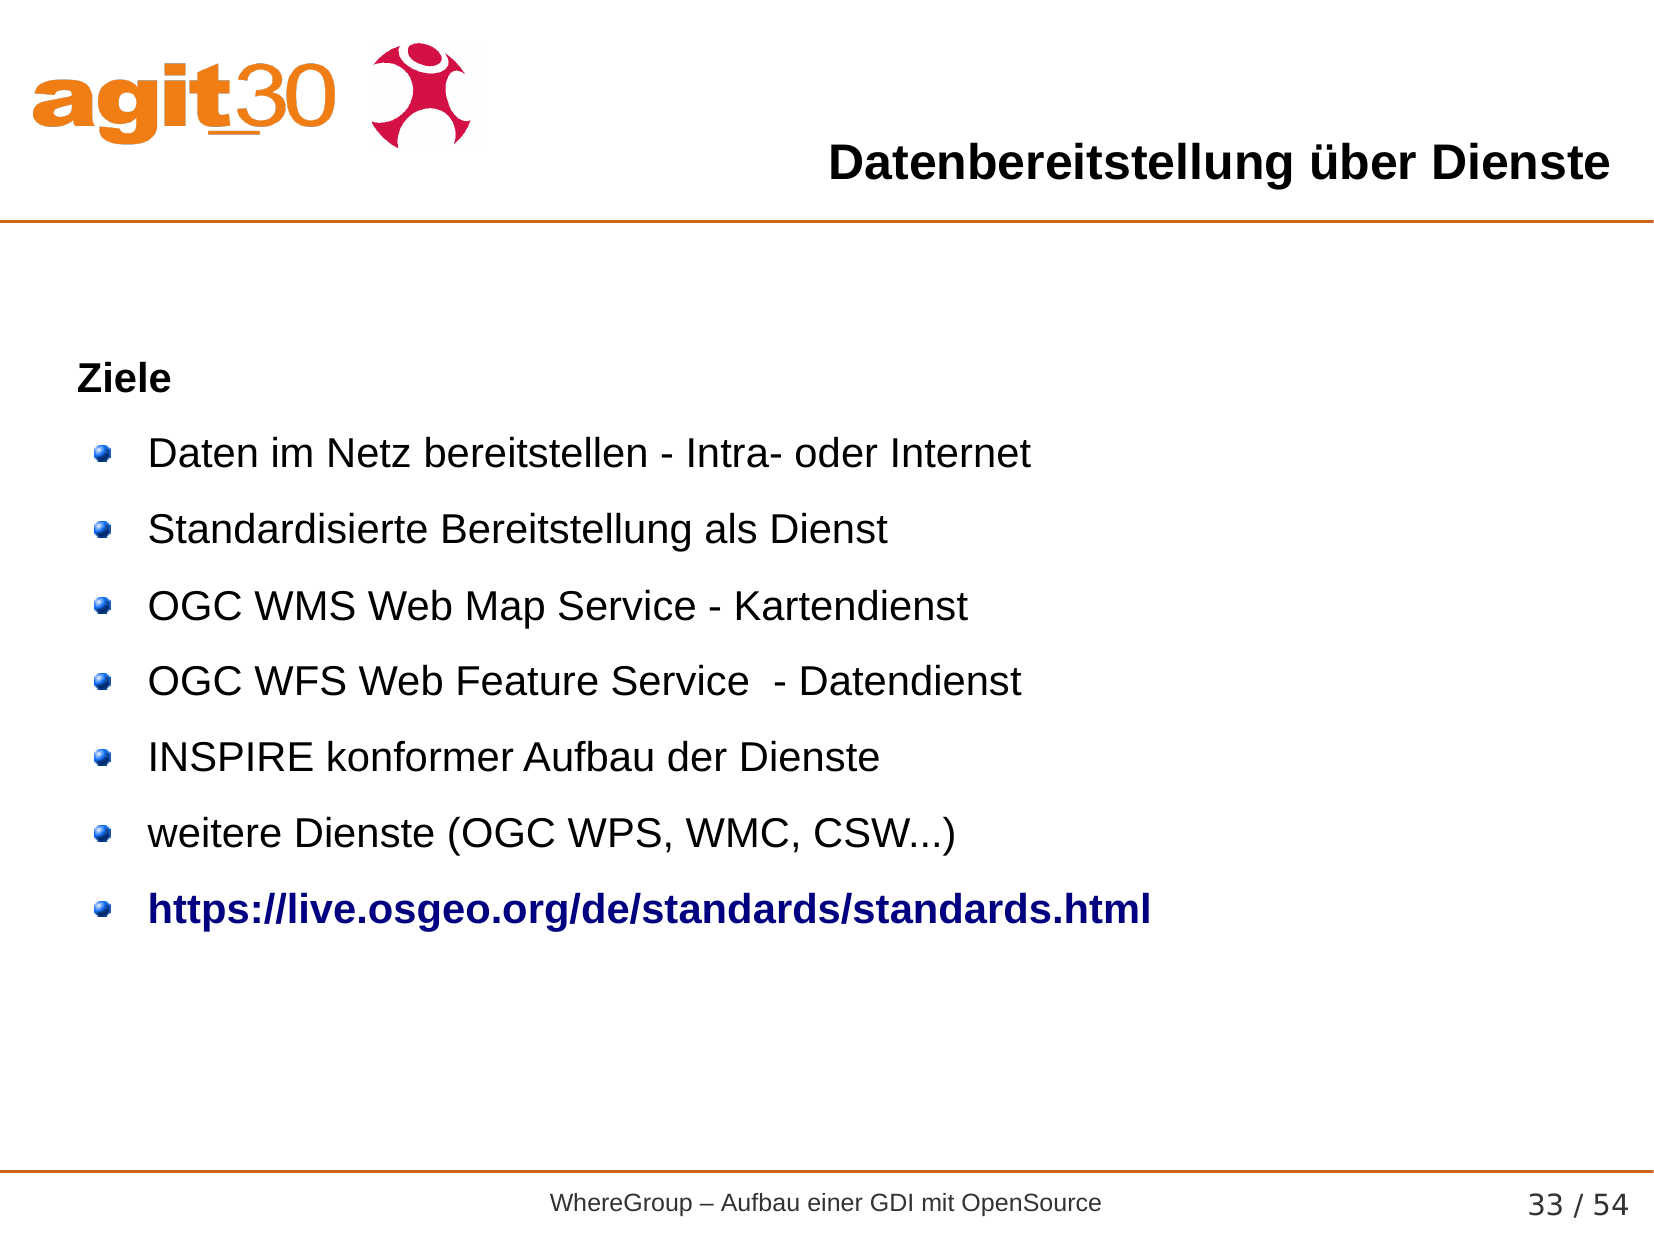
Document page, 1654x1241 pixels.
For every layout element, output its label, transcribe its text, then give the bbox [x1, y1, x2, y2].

picture [29, 58, 340, 148]
title Datenbereitstellung über Dienste [224, 118, 1613, 207]
list Ziele Daten im Netz bereitstellen - Intra- oder Internet Standardisierte Bereitstellung als Dienst OGC WMS Web Map Service - Kartendienst OGC WFS Web Feature Service - Datendienst INSPIRE konformer Aufbau der Dienste weitere Dienste (OGC WPS, WMC, CSW...) https://live.osgeo.org/de/standards/standards.html [76, 354, 1565, 1173]
